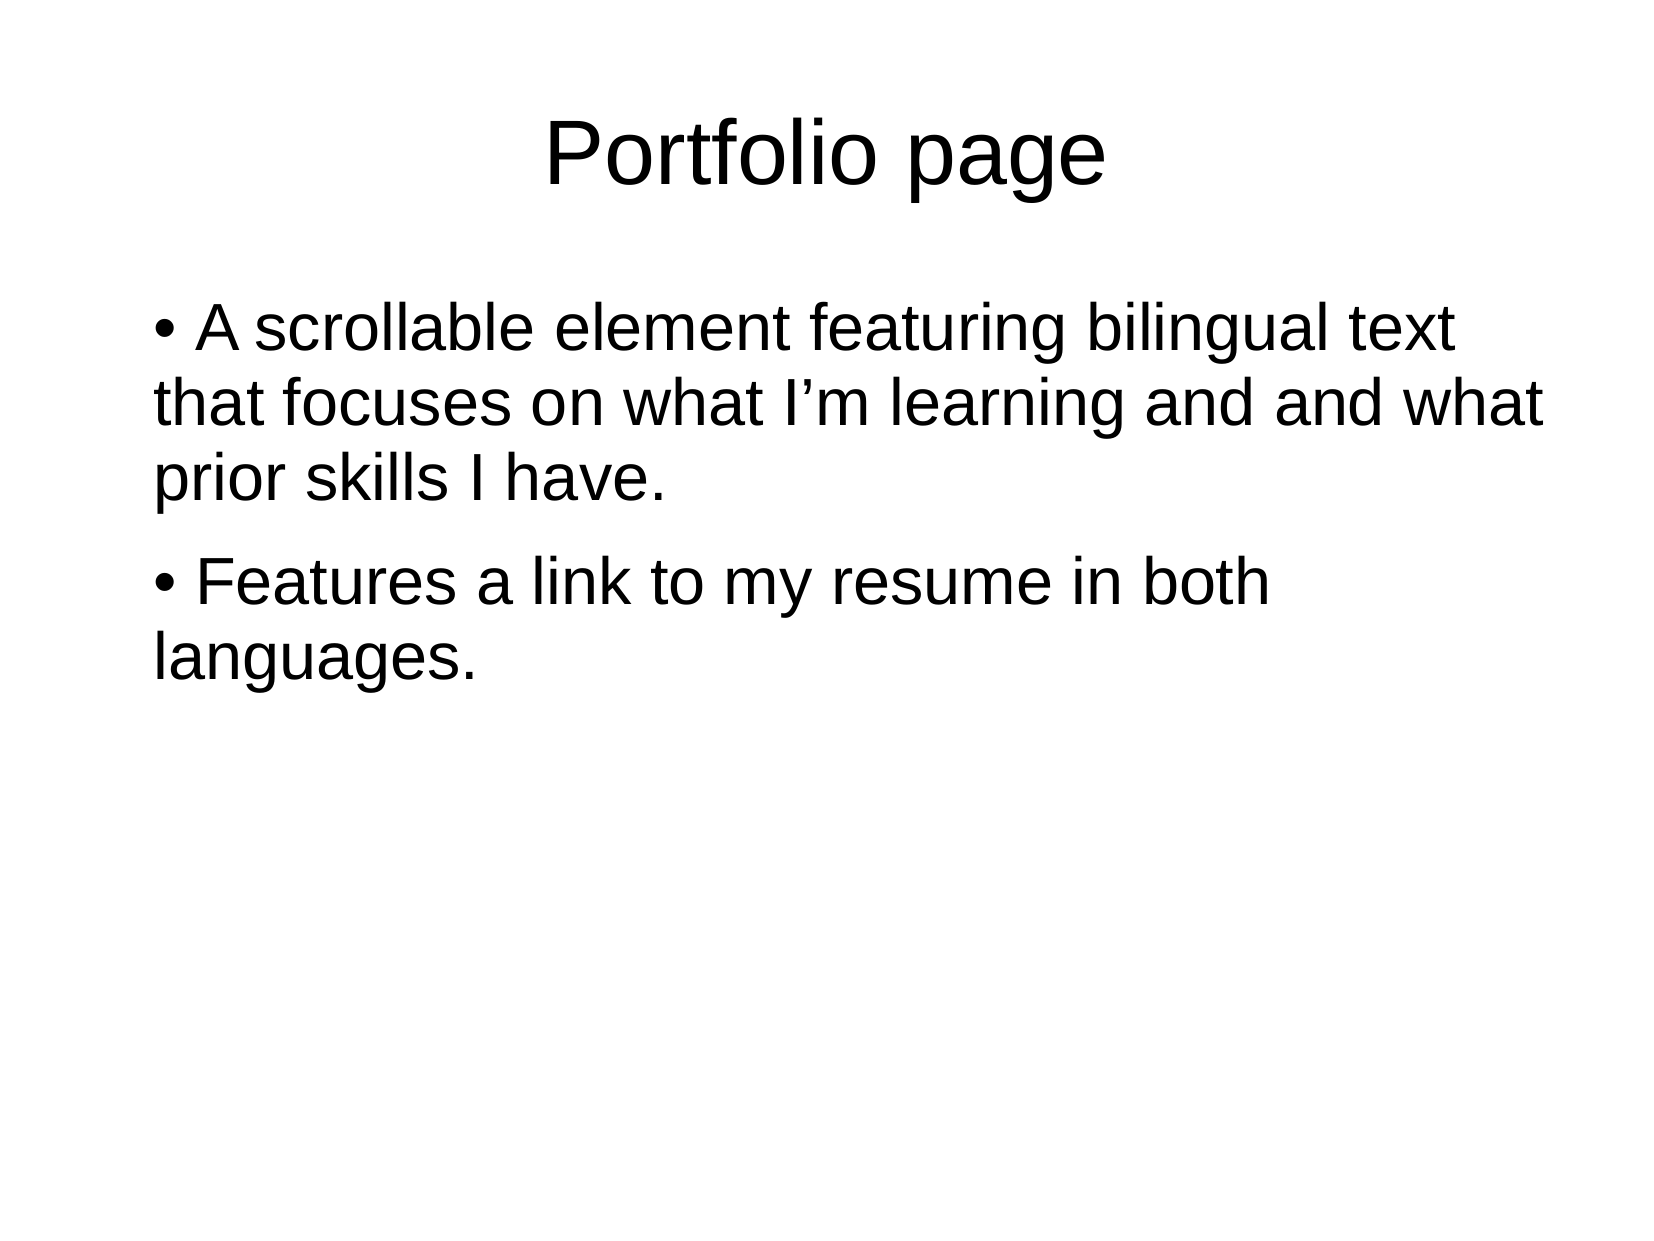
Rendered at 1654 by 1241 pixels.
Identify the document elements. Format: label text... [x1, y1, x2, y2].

list • A scrollable element featuring bilingual text that focuses on what I’m learning and and what prior skills I have. • Features a link to my resume in both languages. [82, 290, 1571, 1109]
title Portfolio page [82, 49, 1571, 257]
